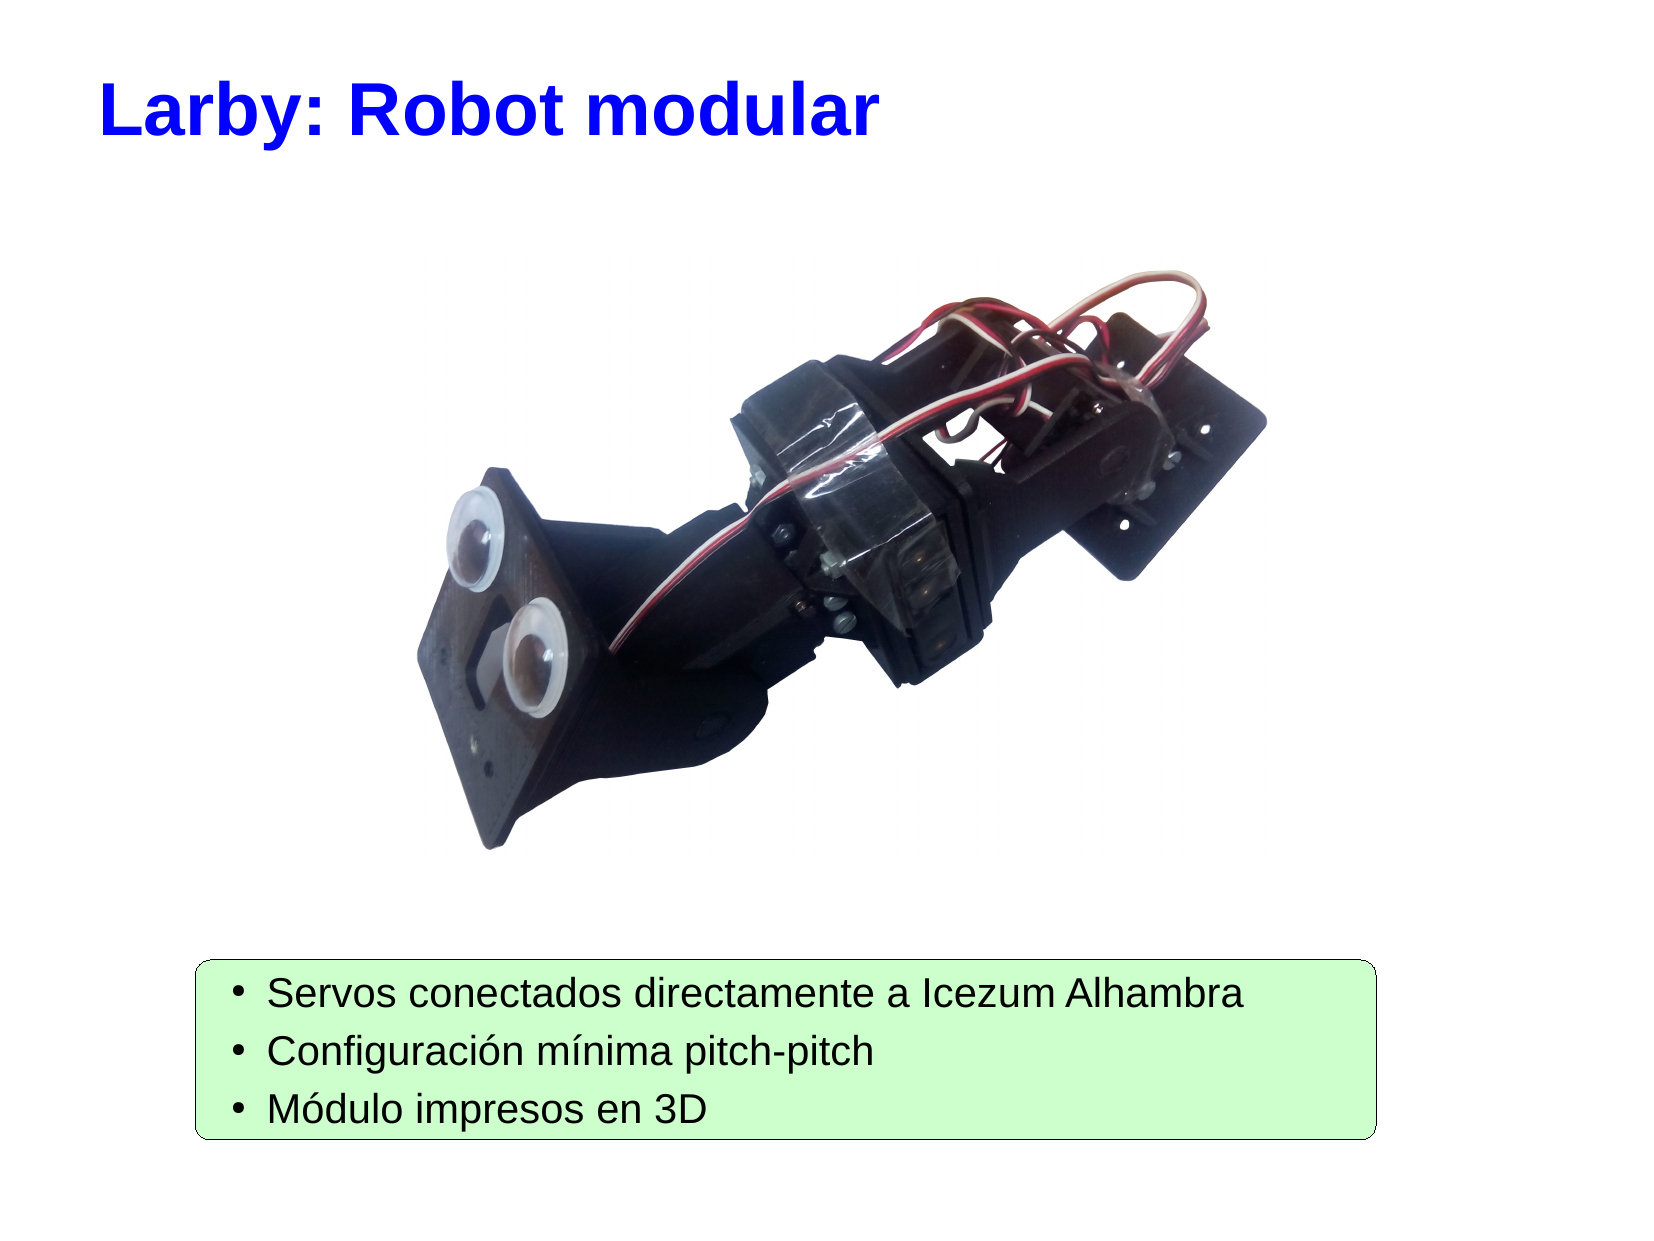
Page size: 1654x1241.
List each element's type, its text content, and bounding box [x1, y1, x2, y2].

text_box Larby: Robot modular [75, 60, 905, 159]
text_box Servos conectados directamente a Icezum Alhambra Configuración mínima pitch-pitch Módulo impresos en 3D [216, 961, 1507, 1140]
text_box [195, 959, 1367, 1140]
picture [401, 254, 1276, 856]
